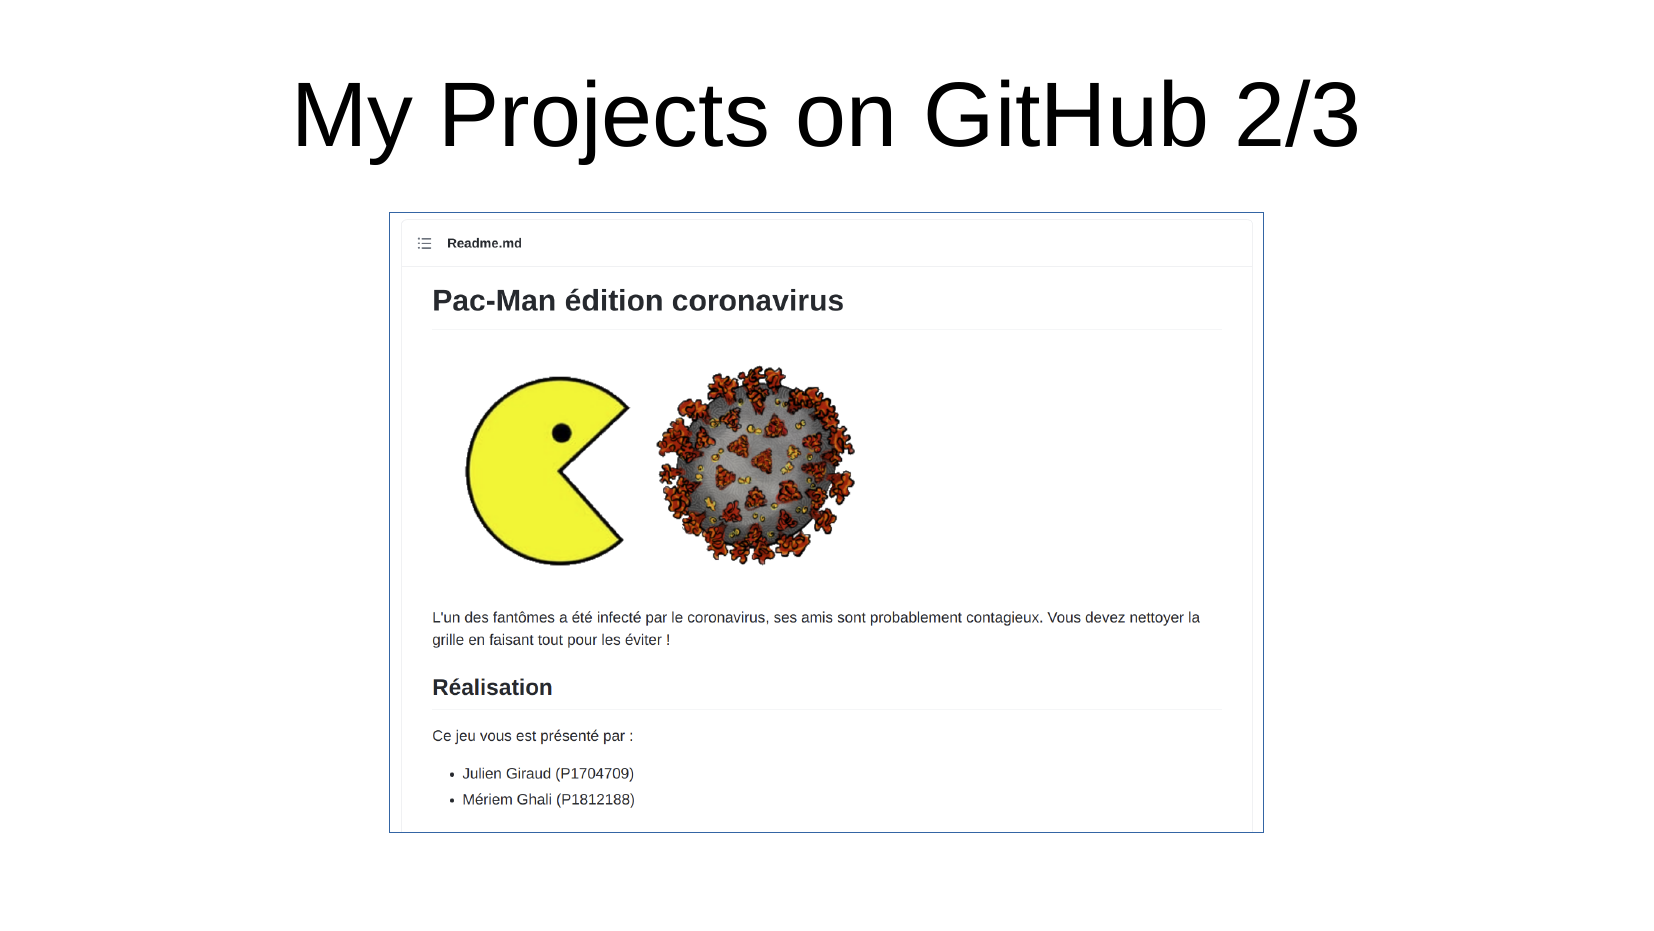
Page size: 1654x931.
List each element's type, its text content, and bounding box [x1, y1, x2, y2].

title My Projects on GitHub 2/3 [82, 37, 1571, 193]
picture [389, 212, 1264, 833]
